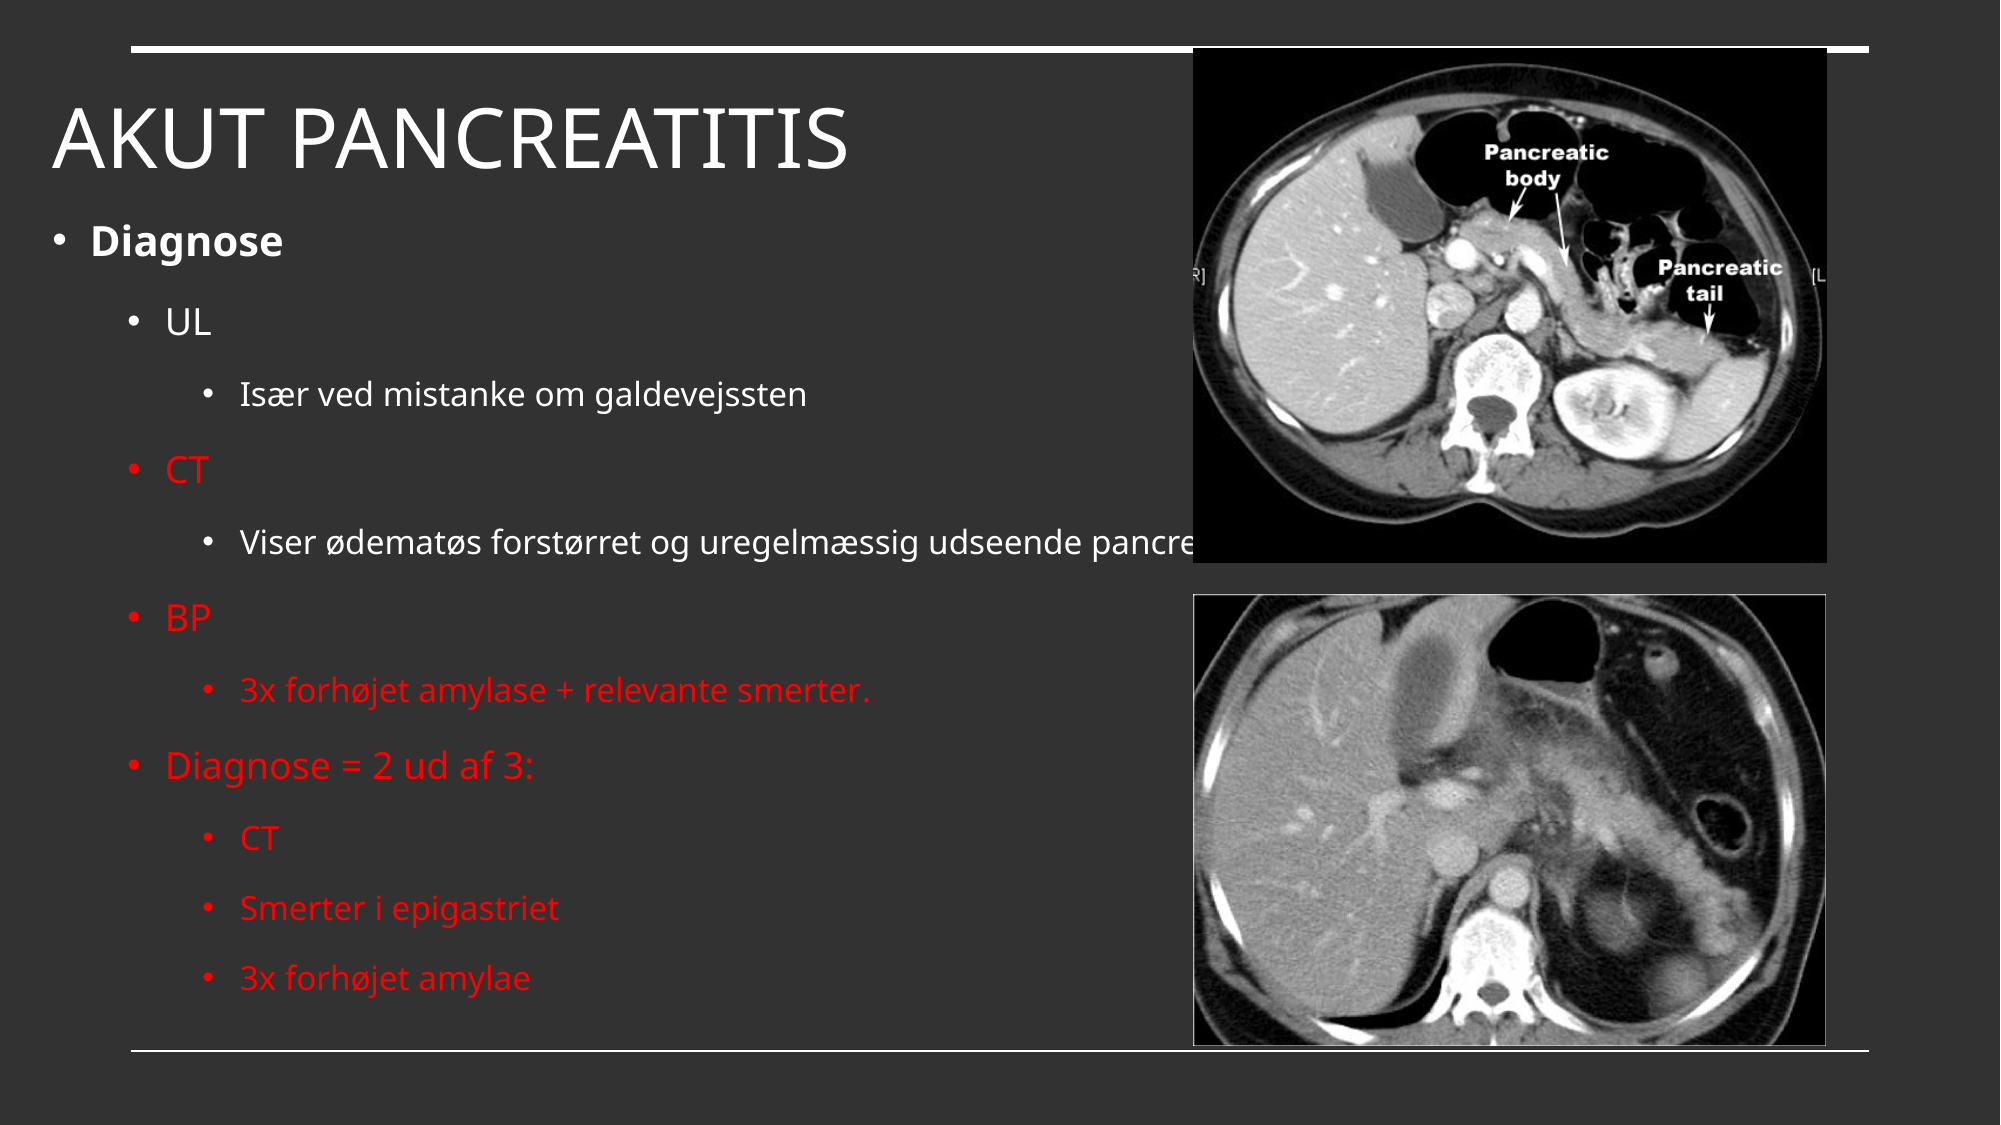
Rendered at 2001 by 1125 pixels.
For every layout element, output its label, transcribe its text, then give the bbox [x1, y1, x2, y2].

list Diagnose UL Især ved mistanke om galdevejssten CT Viser ødematøs forstørret og uregelmæssig udseende pancreas BP 3x forhøjet amylase + relevante smerter. Diagnose = 2 ud af 3: CT Smerter i epigastriet 3x forhøjet amylae [37, 182, 1792, 1061]
picture [1193, 48, 1827, 563]
title Akut pancreatitis [37, 77, 1193, 182]
picture [1193, 594, 1826, 1046]
